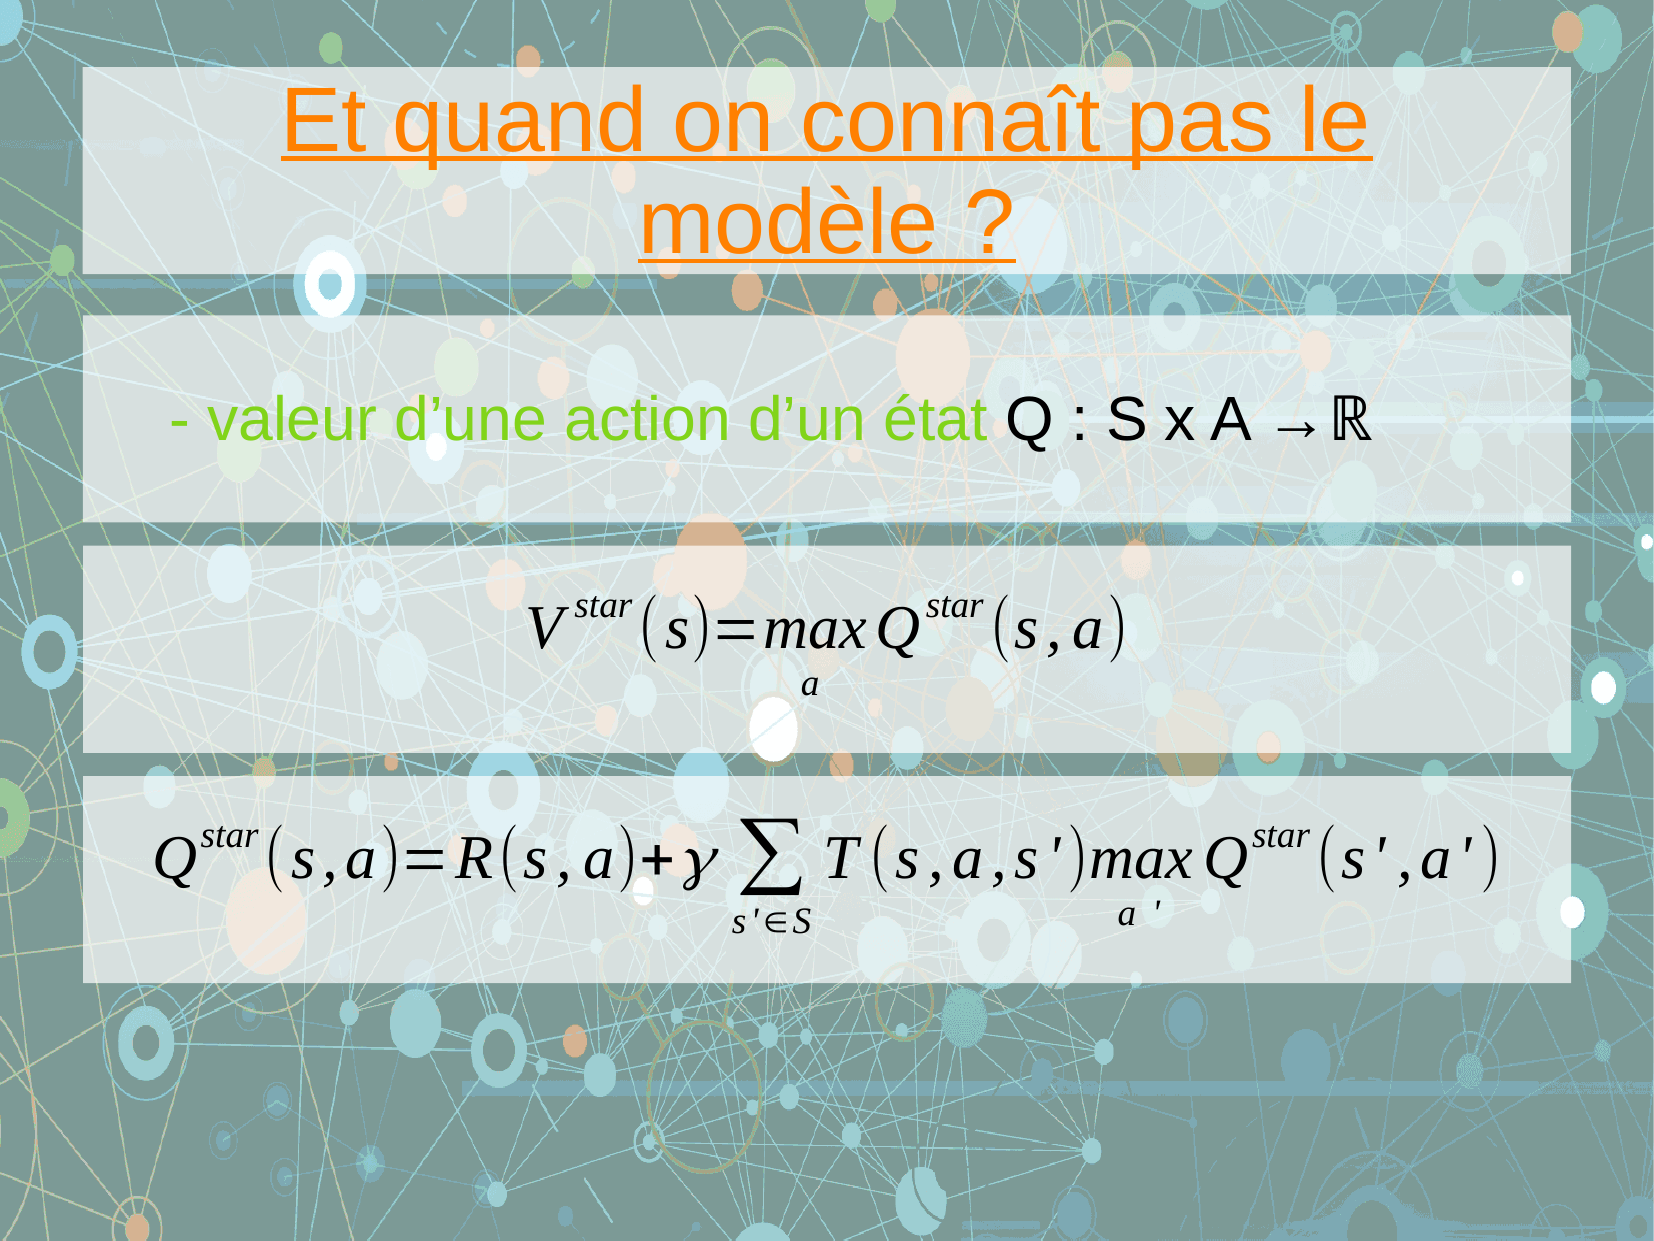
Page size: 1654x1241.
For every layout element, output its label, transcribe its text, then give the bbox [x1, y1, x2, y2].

chart [145, 814, 1508, 943]
title Et quand on connaît pas le modèle ? [82, 67, 1571, 275]
title [83, 776, 1572, 984]
chart [519, 584, 1134, 704]
picture [0, 0, 1654, 1241]
title - valeur d’une action d’un état Q : S x A →ℝ [82, 315, 1572, 523]
title [83, 545, 1572, 753]
